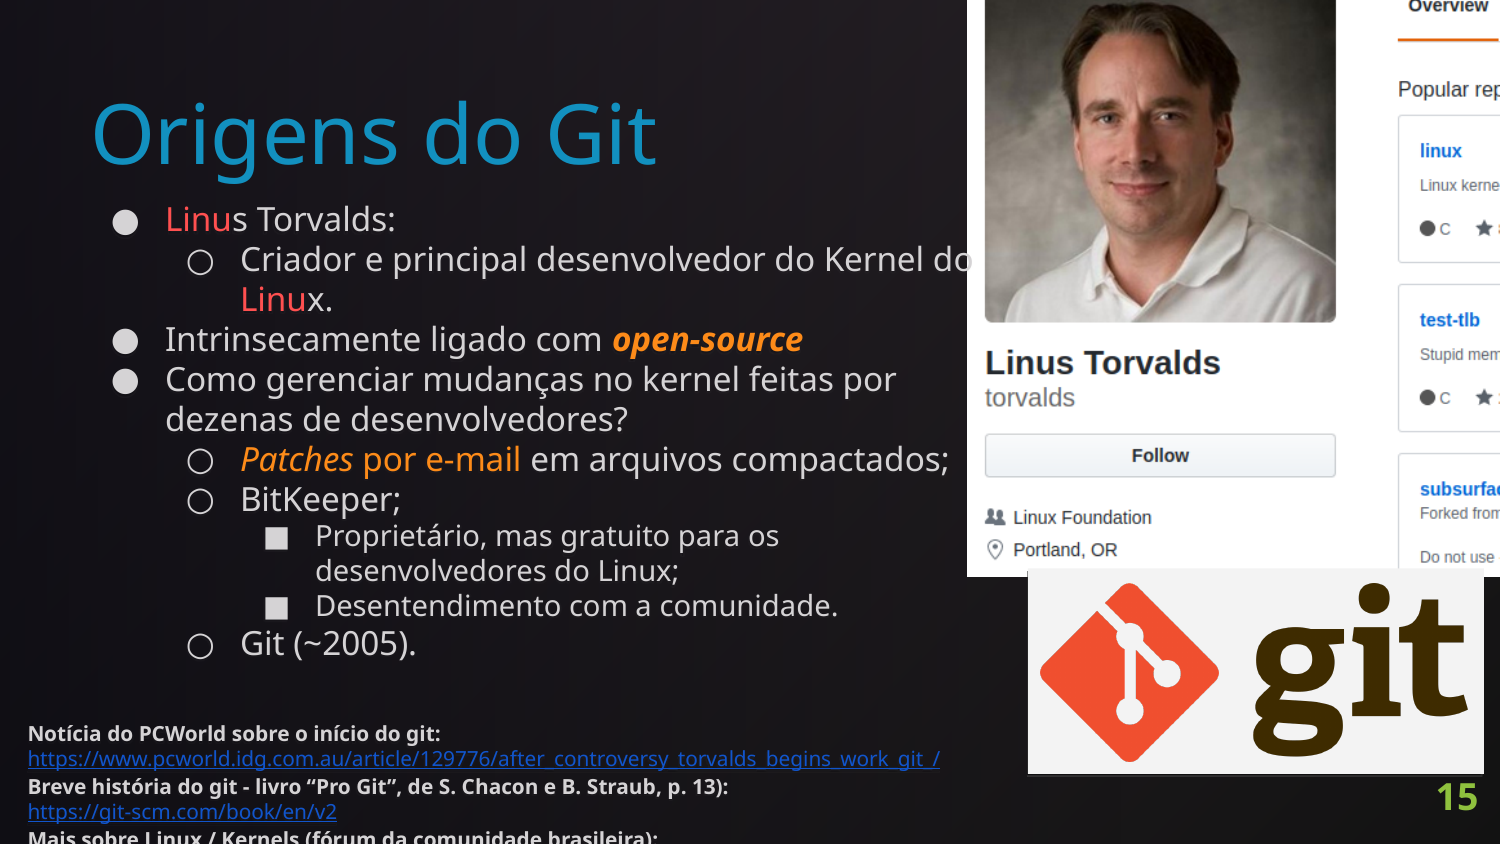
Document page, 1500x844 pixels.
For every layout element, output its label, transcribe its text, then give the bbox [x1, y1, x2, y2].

list Notícia do PCWorld sobre o início do git: https://www.pcworld.idg.com.au/article/129776/after_controversy_torvalds_begins_work_git_/ Breve história do git - livro “Pro Git”, de S. Chacon e B. Straub, p. 13): https://git-scm.com/book/en/v2 Mais sobre Linux / Kernels (fórum da comunidade brasileira): https://www.vivaolinux.com.br/linux/ [12, 705, 1021, 831]
picture [1040, 583, 1468, 762]
text_box [1027, 568, 1484, 774]
list Linus Torvalds: Criador e principal desenvolvedor do Kernel do Linux. Intrinsecamente ligado com open-source Como gerenciar mudanças no kernel feitas por dezenas de desenvolvedores? Patches por e-mail em arquivos compactados; BitKeeper; Proprietário, mas gratuito para os desenvolvedores do Linux; Desentendimento com a comunidade. Git (~2005). [75, 183, 991, 705]
title Origens do Git [75, 71, 1140, 197]
picture [967, 0, 1500, 577]
slide_number <number> [1407, 752, 1494, 844]
